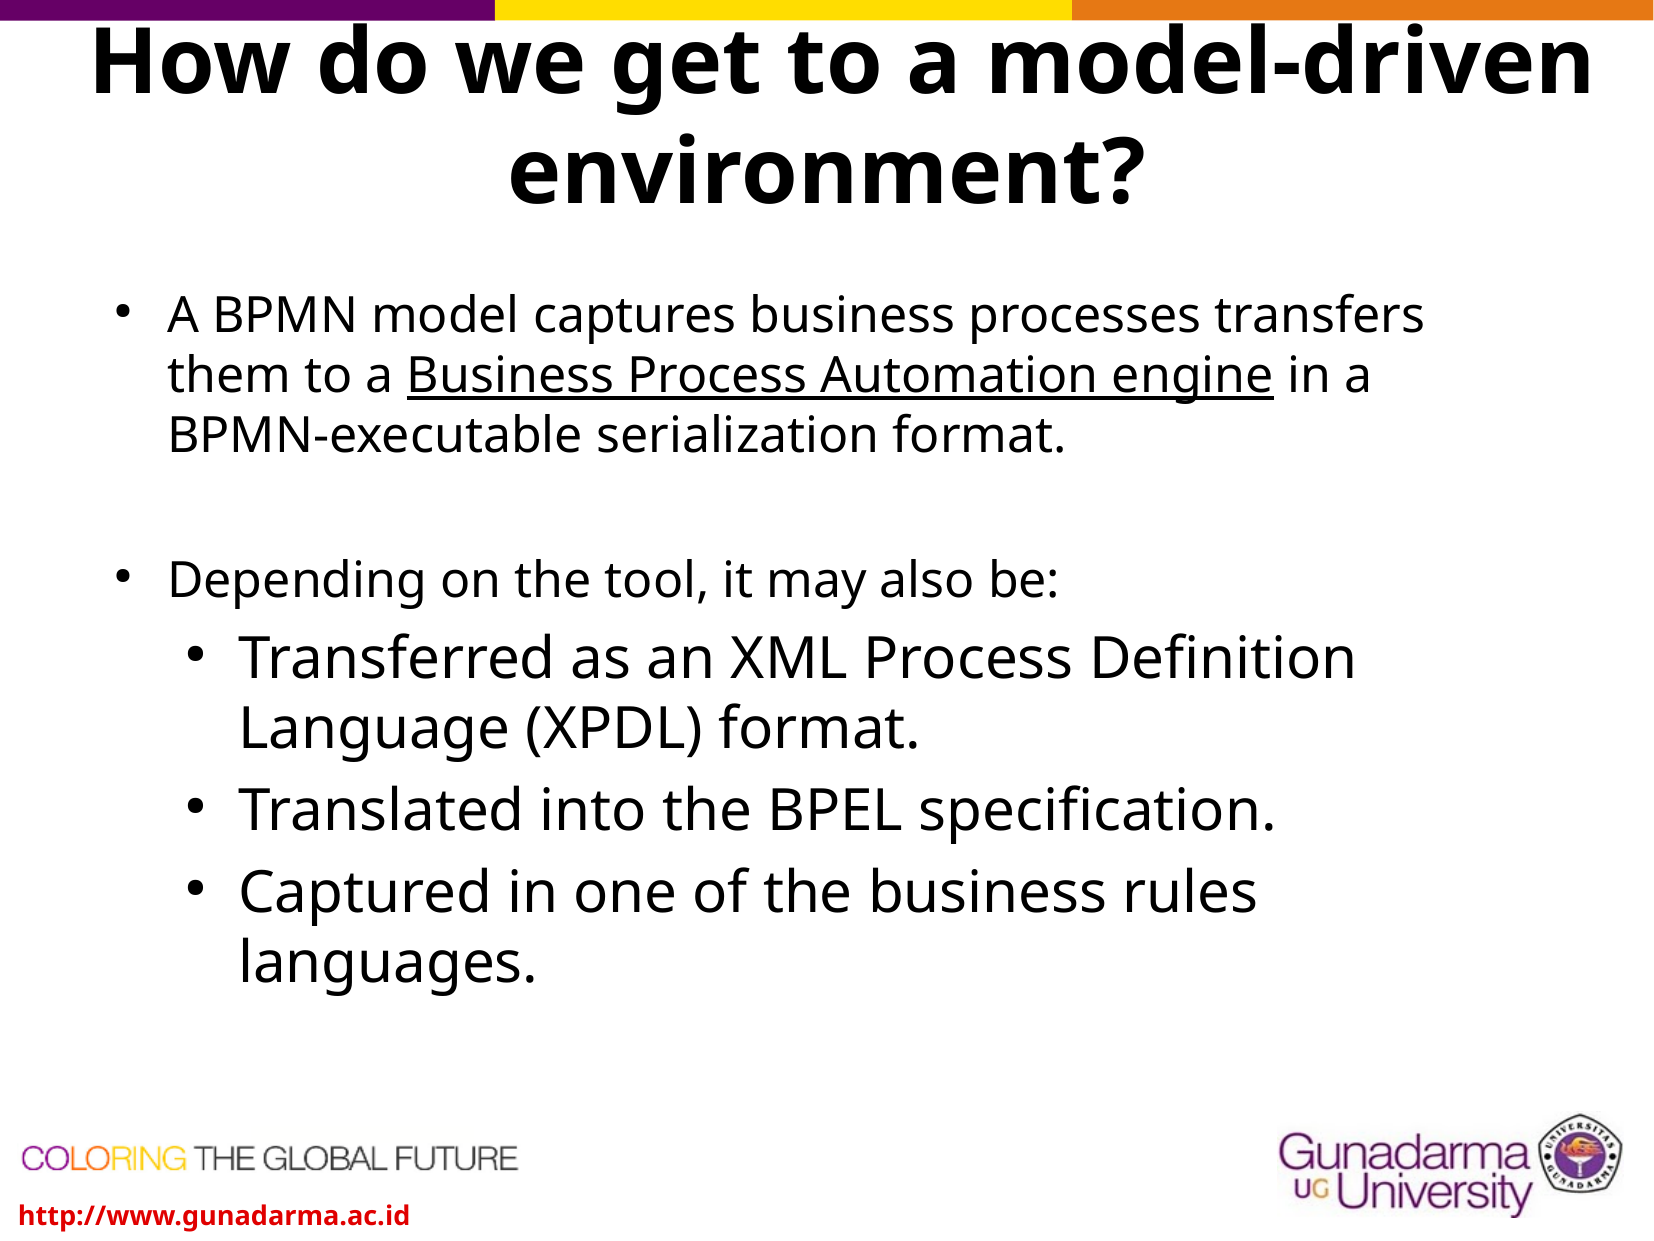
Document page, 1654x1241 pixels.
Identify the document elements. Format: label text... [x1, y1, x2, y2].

picture [17, 1126, 529, 1189]
list A BPMN model captures business processes transfers them to a Business Process Automation engine in a BPMN-executable serialization format. Depending on the tool, it may also be: Transferred as an XML Process Definition Language (XPDL) format. Translated into the BPEL specification. Captured in one of the business rules languages. [81, 275, 1538, 1070]
picture [1277, 1111, 1624, 1218]
title How do we get to a model-driven environment? [0, 0, 1654, 224]
